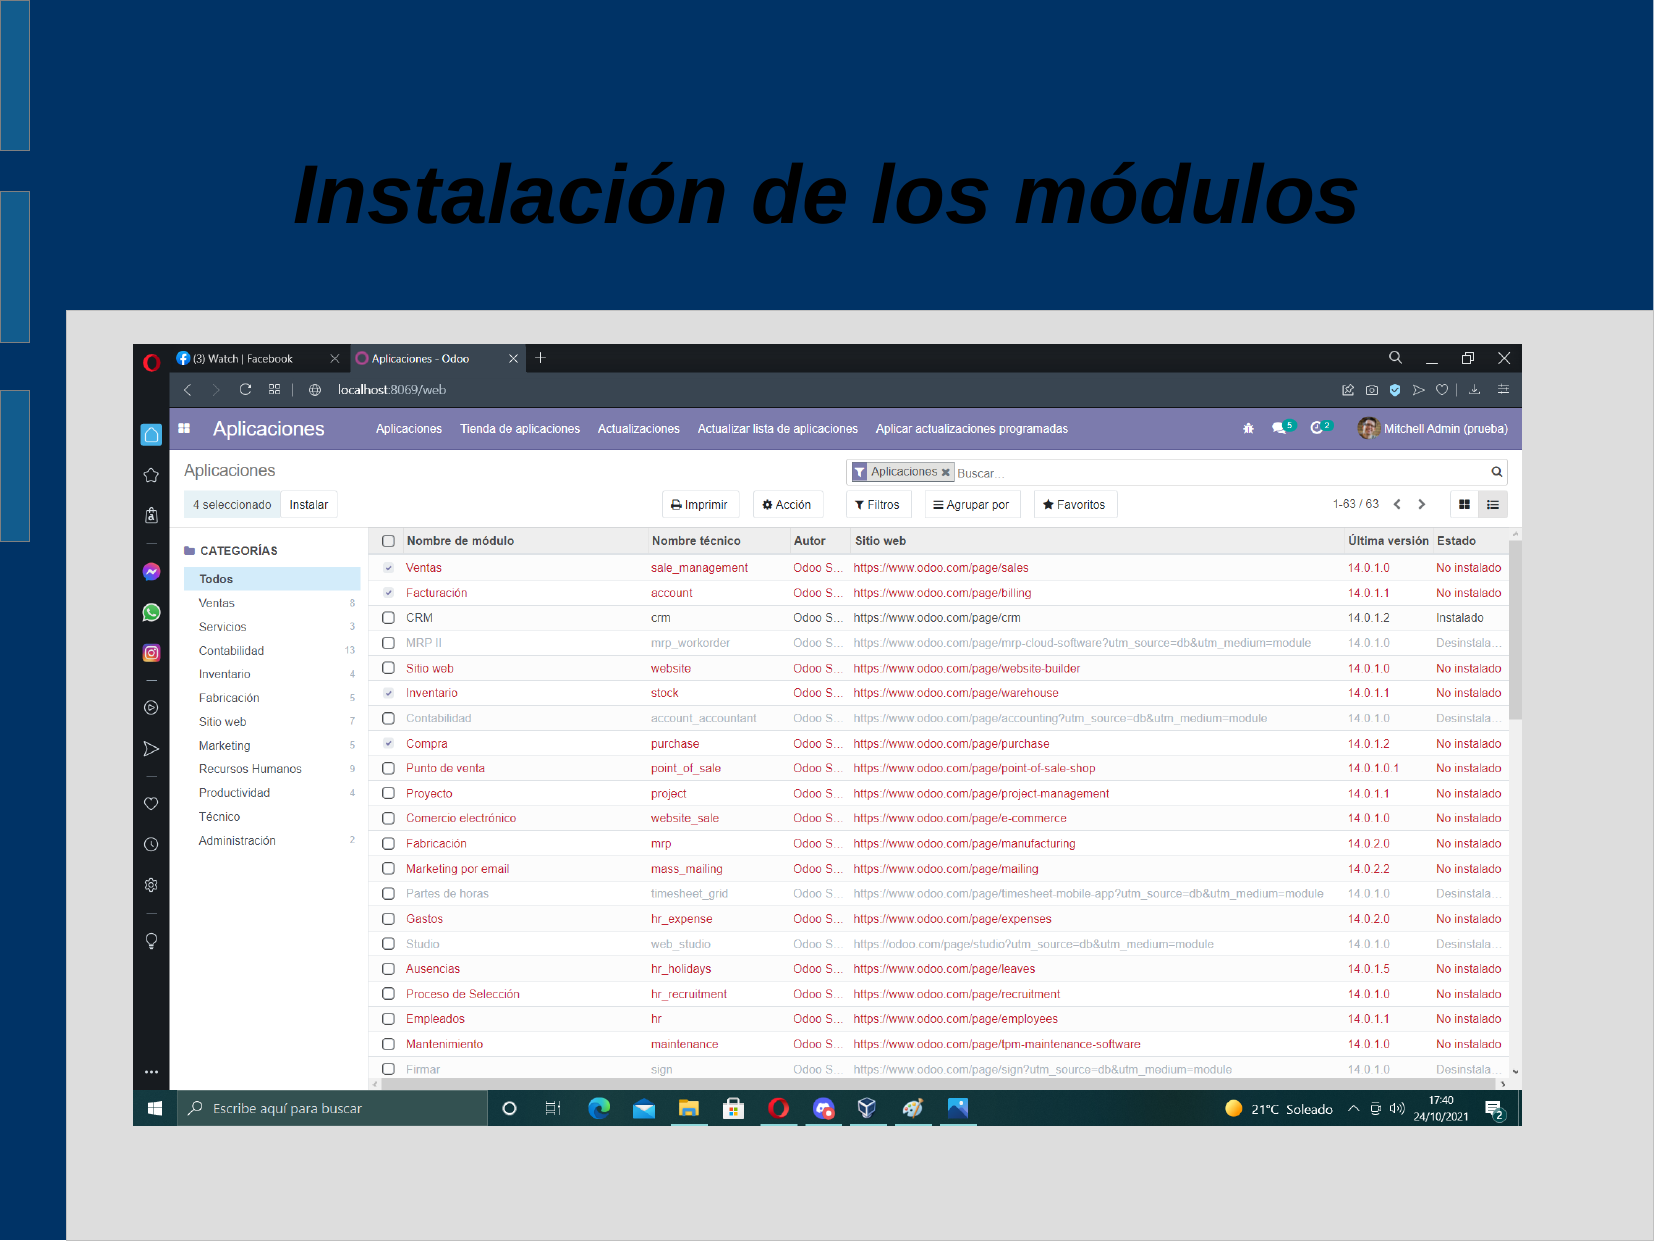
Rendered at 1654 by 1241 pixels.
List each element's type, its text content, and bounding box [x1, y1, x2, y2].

picture [133, 344, 1522, 1126]
title Instalación de los módulos [121, 91, 1534, 299]
